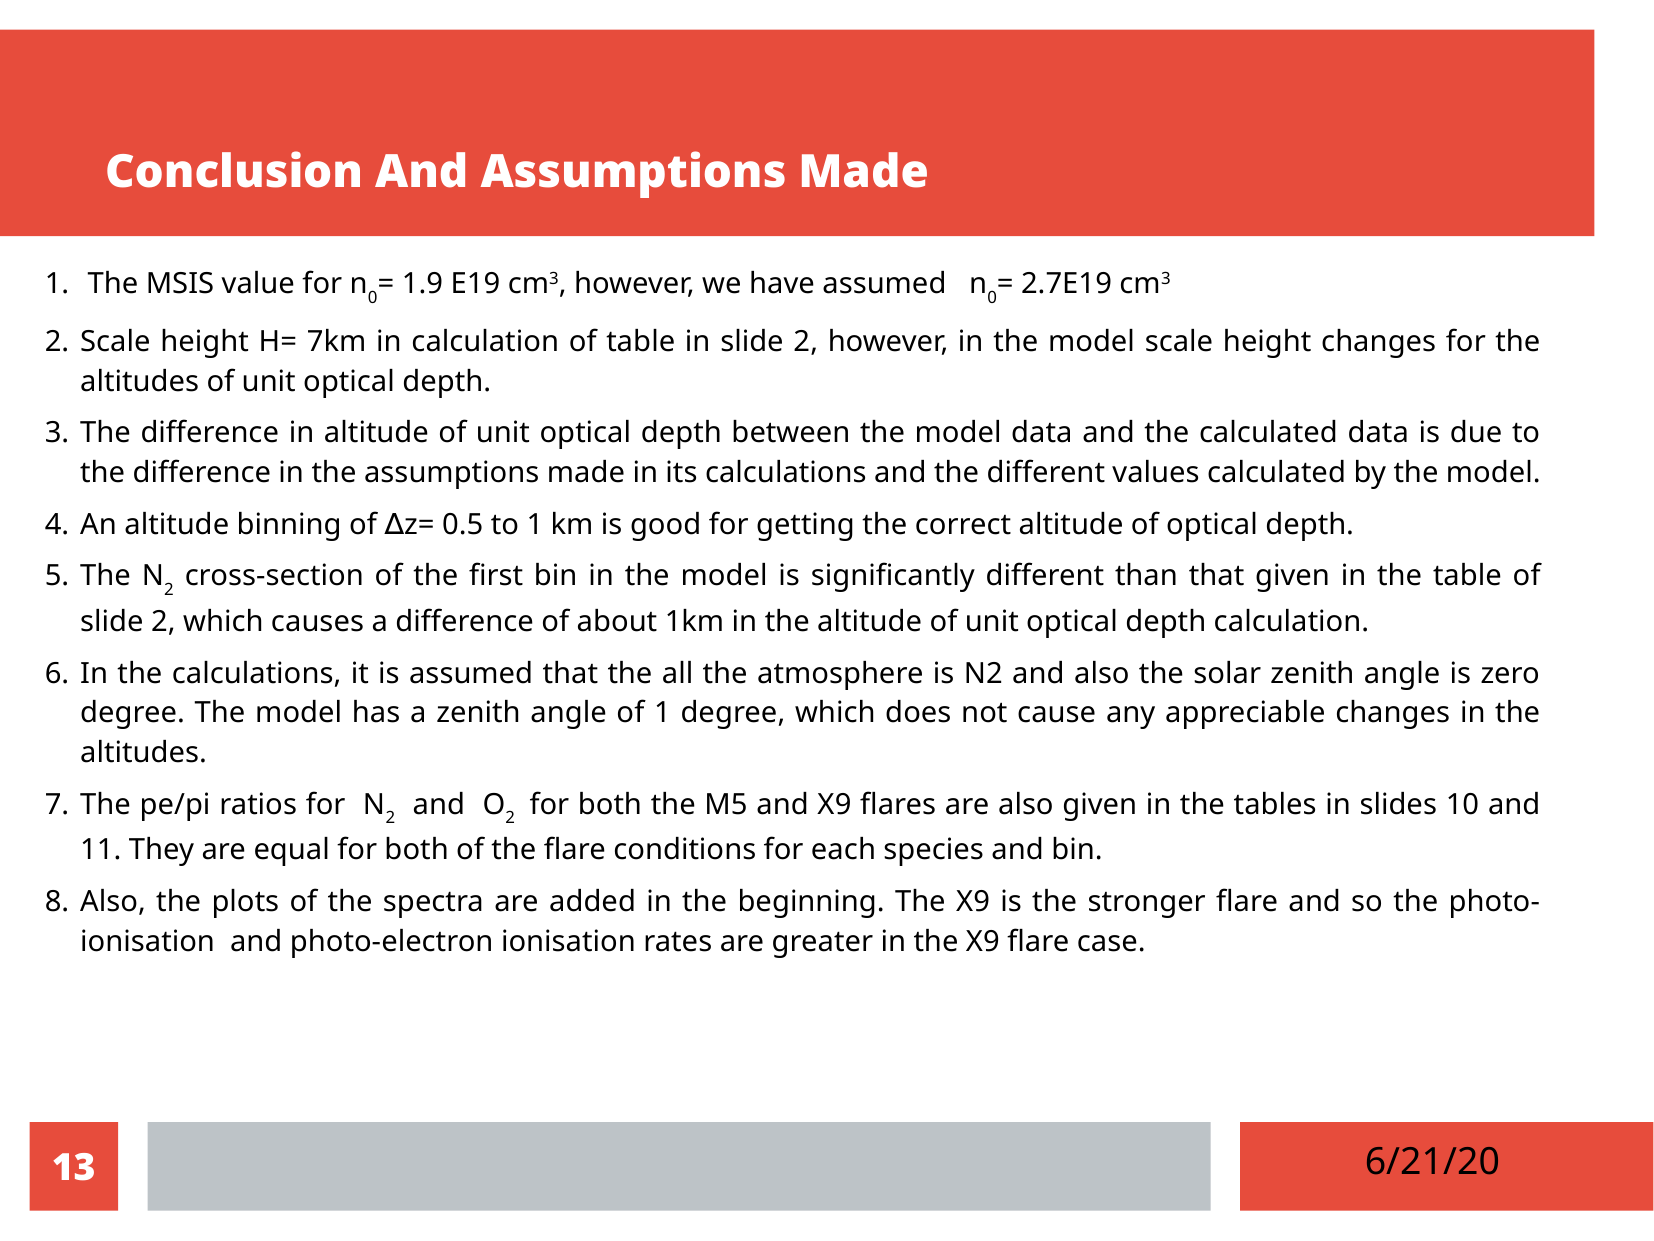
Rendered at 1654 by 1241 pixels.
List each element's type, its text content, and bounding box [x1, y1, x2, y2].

text_box The MSIS value for n0= 1.9 E19 cm3, however, we have assumed n0= 2.7E19 cm3 Scale height H= 7km in calculation of table in slide 2, however, in the model scale height changes for the altitudes of unit optical depth. The difference in altitude of unit optical depth between the model data and the calculated data is due to the difference in the assumptions made in its calculations and the different values calculated by the model. An altitude binning of ∆z= 0.5 to 1 km is good for getting the correct altitude of optical depth. The N2 cross-section of the first bin in the model is significantly different than that given in the table of slide 2, which causes a difference of about 1km in the altitude of unit optical depth calculation. In the calculations, it is assumed that the all the atmosphere is N2 and also the solar zenith angle is zero degree. The model has a zenith angle of 1 degree, which does not cause any appreciable changes in the altitudes. The pe/pi ratios for N2 and O2 for both the M5 and X9 flares are also given in the tables in slides 10 and 11. They are equal for both of the flare conditions for each species and bin. Also, the plots of the spectra are added in the beginning. The X9 is the stronger flare and so the photo-ionisation and photo-electron ionisation rates are greater in the X9 flare case. [30, 255, 1561, 1216]
title Conclusion And Assumptions Made [30, 59, 1576, 207]
